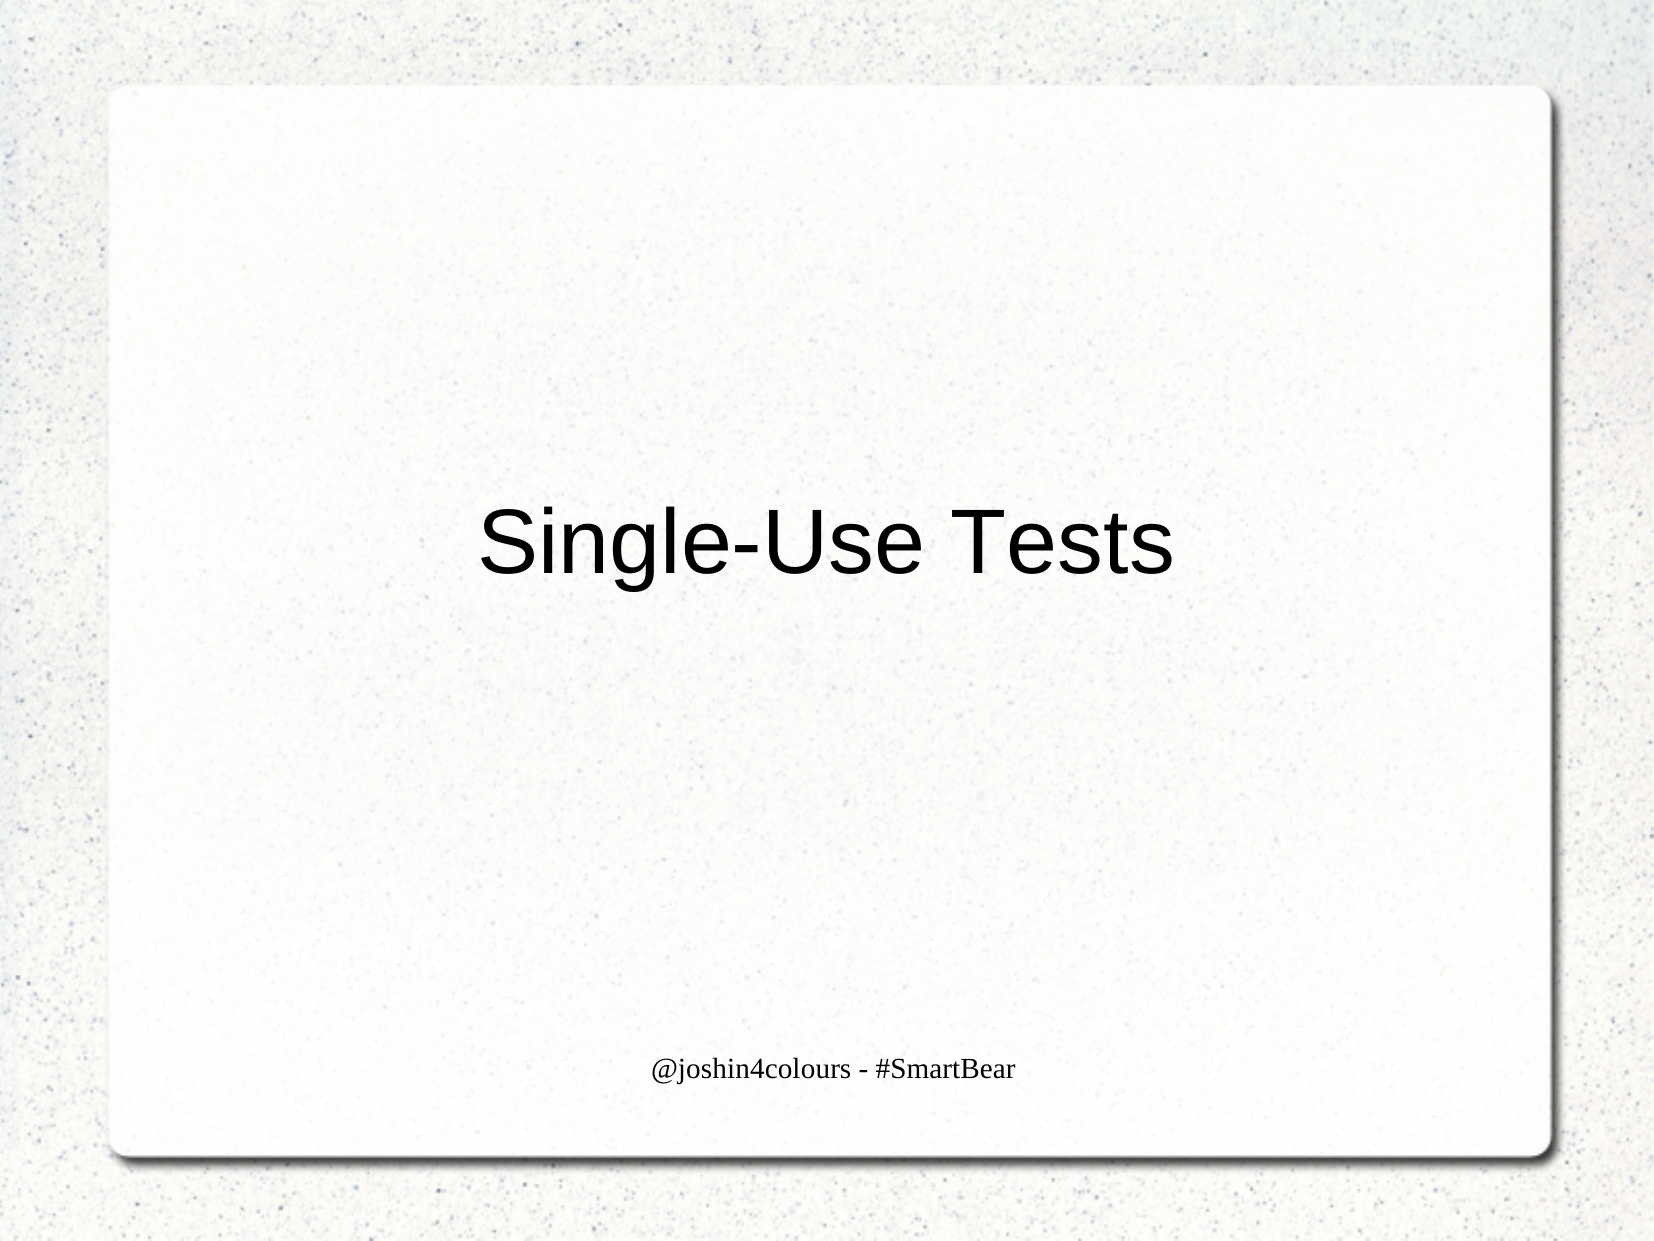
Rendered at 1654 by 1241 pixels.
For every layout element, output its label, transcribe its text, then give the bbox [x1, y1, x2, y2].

picture [0, 0, 1654, 1241]
subtitle Single-Use Tests [118, 96, 1536, 987]
